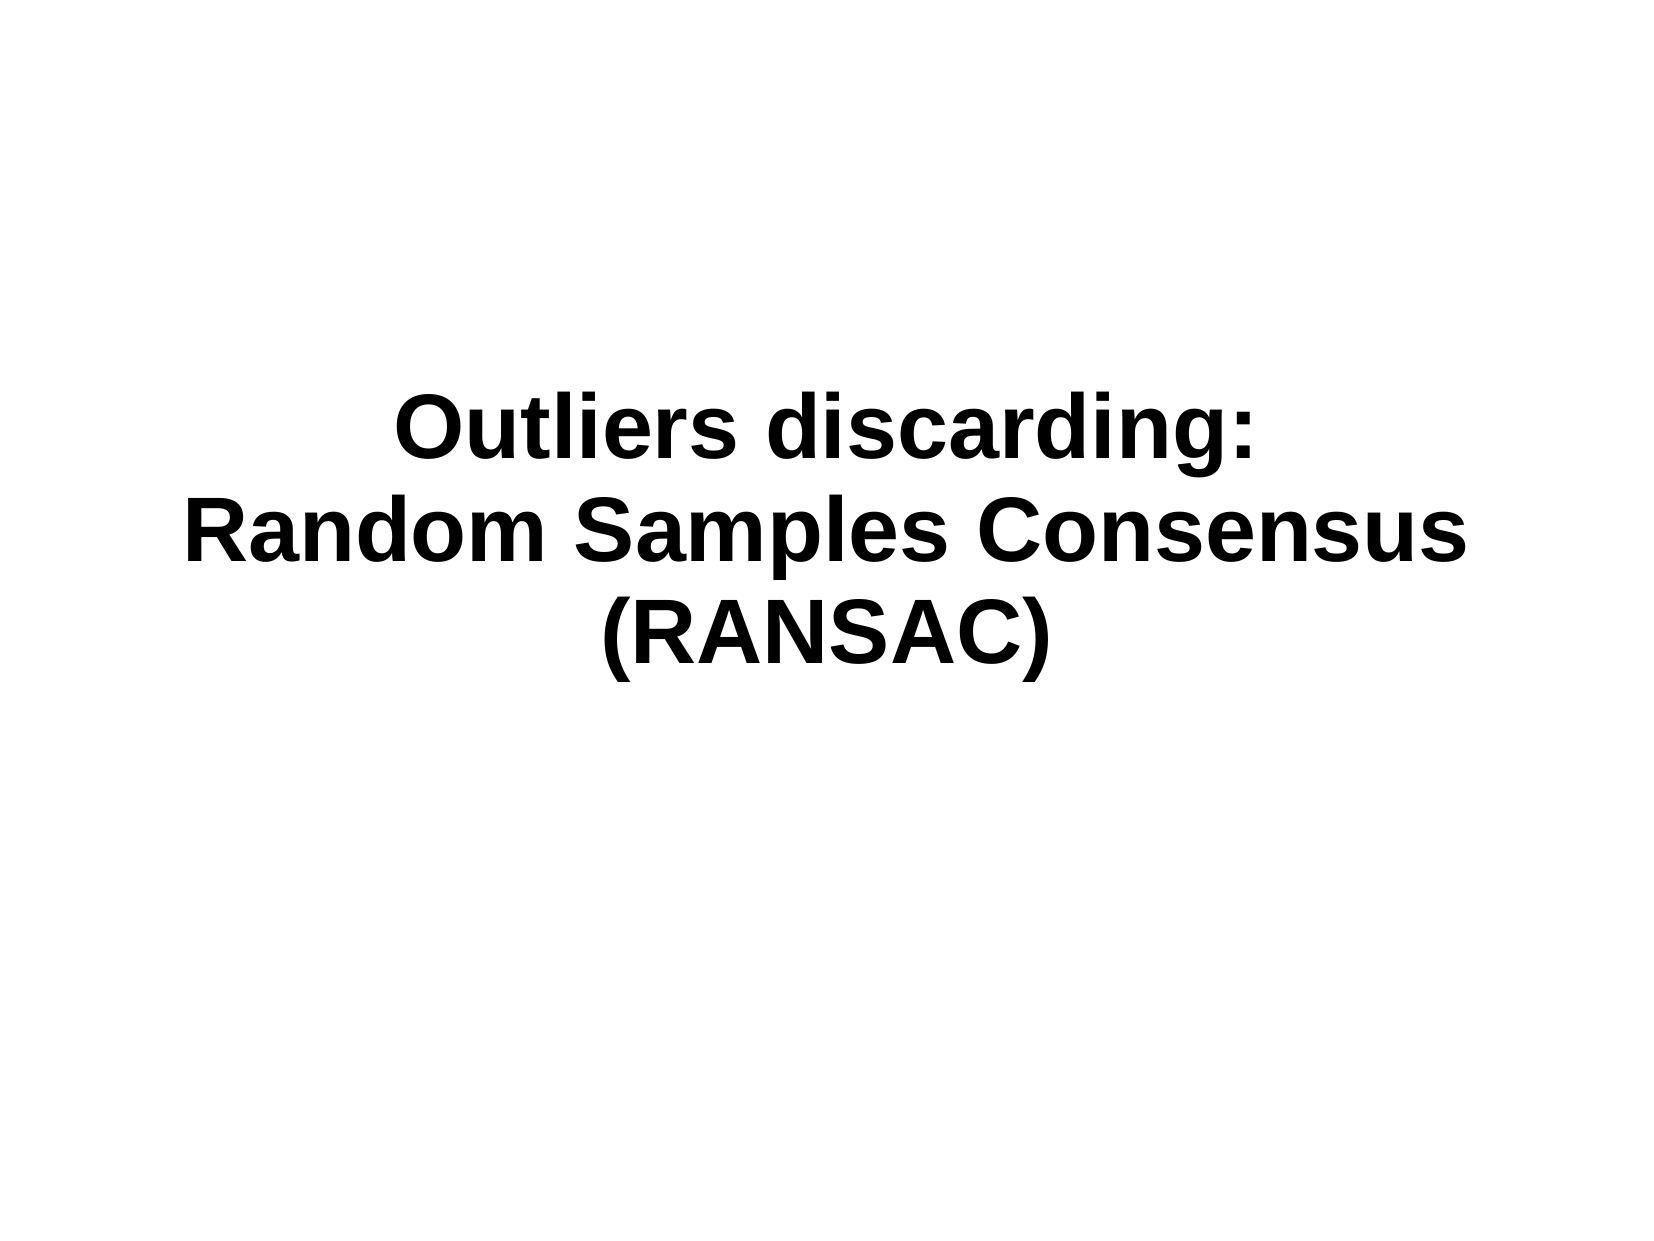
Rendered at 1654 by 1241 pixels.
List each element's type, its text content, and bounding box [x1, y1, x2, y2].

subtitle Outliers discarding: Random Samples Consensus (RANSAC) [82, 49, 1571, 1010]
